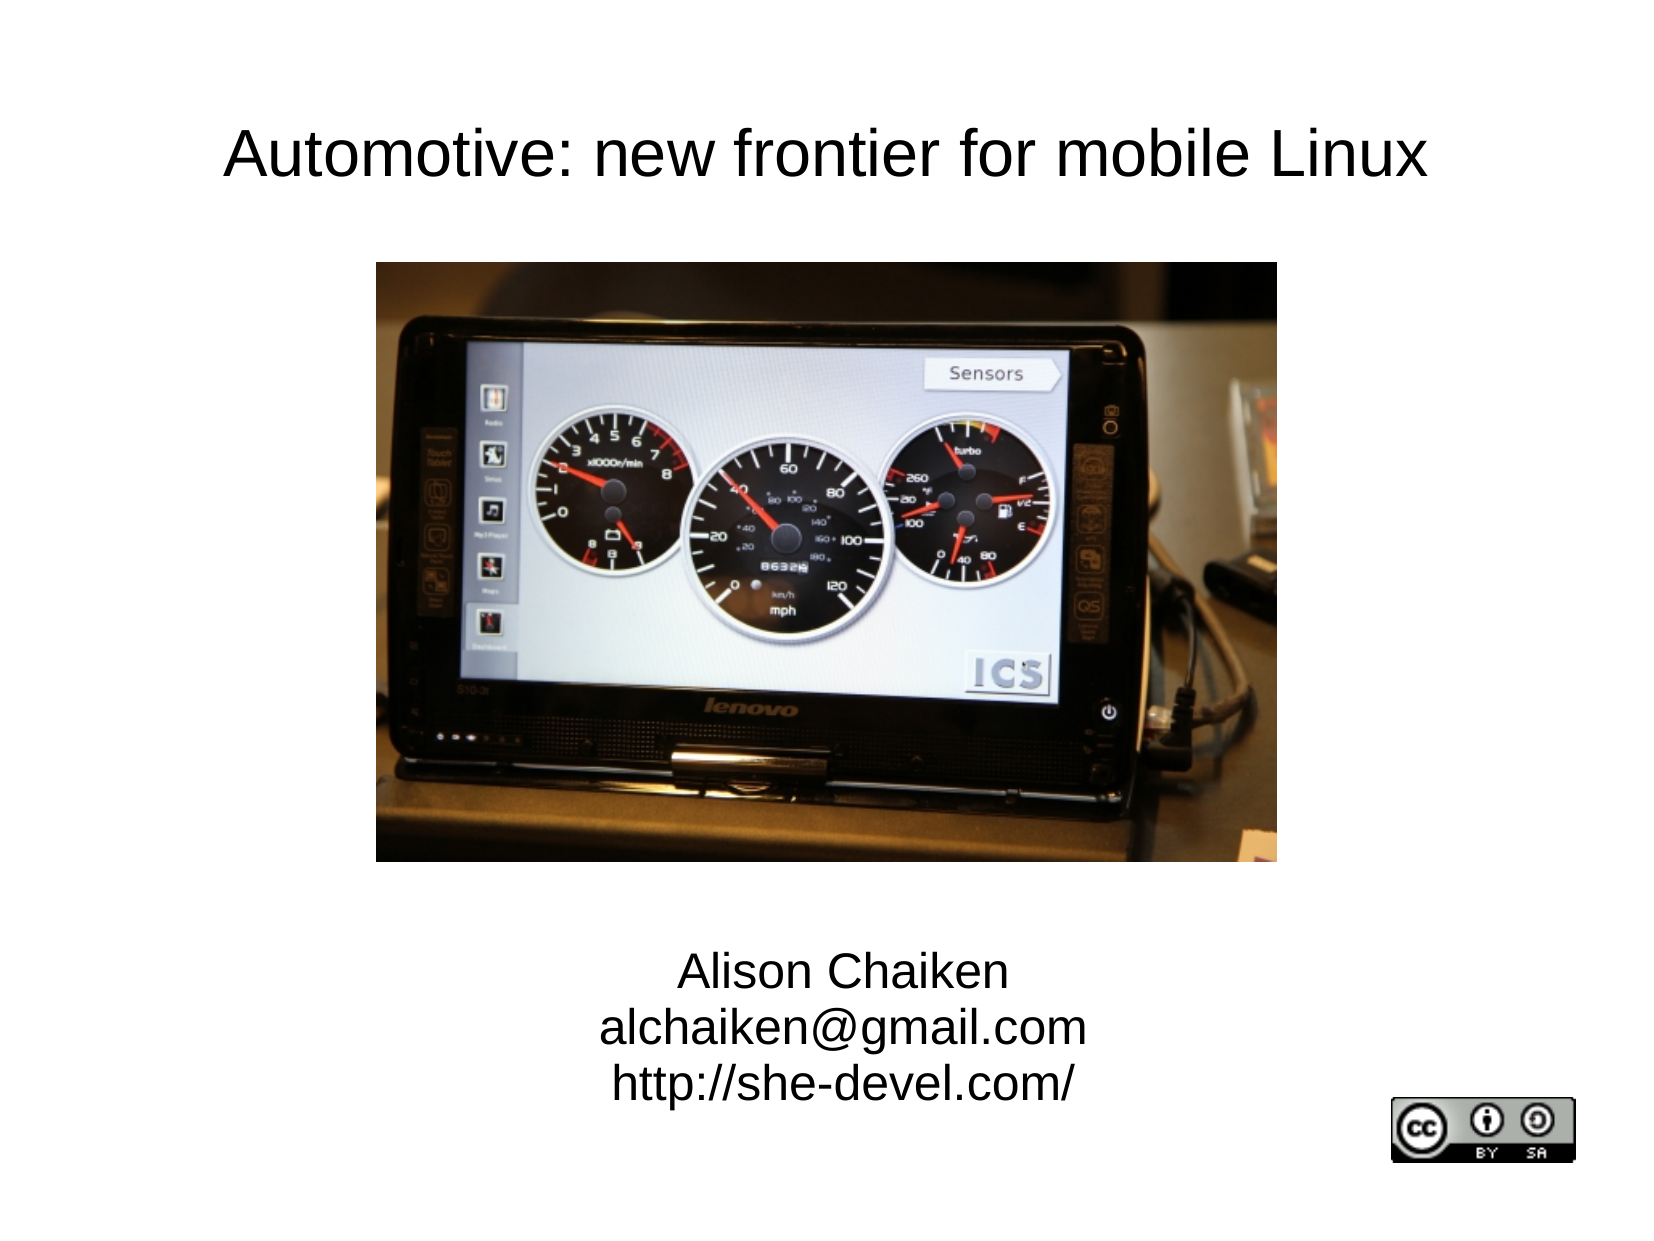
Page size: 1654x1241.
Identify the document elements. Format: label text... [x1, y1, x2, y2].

title Automotive: new frontier for mobile Linux [82, 49, 1571, 257]
picture [376, 262, 1277, 862]
subtitle Alison Chaiken alchaiken@gmail.com http://she-devel.com/ [179, 851, 1508, 1204]
picture [1391, 1097, 1576, 1163]
